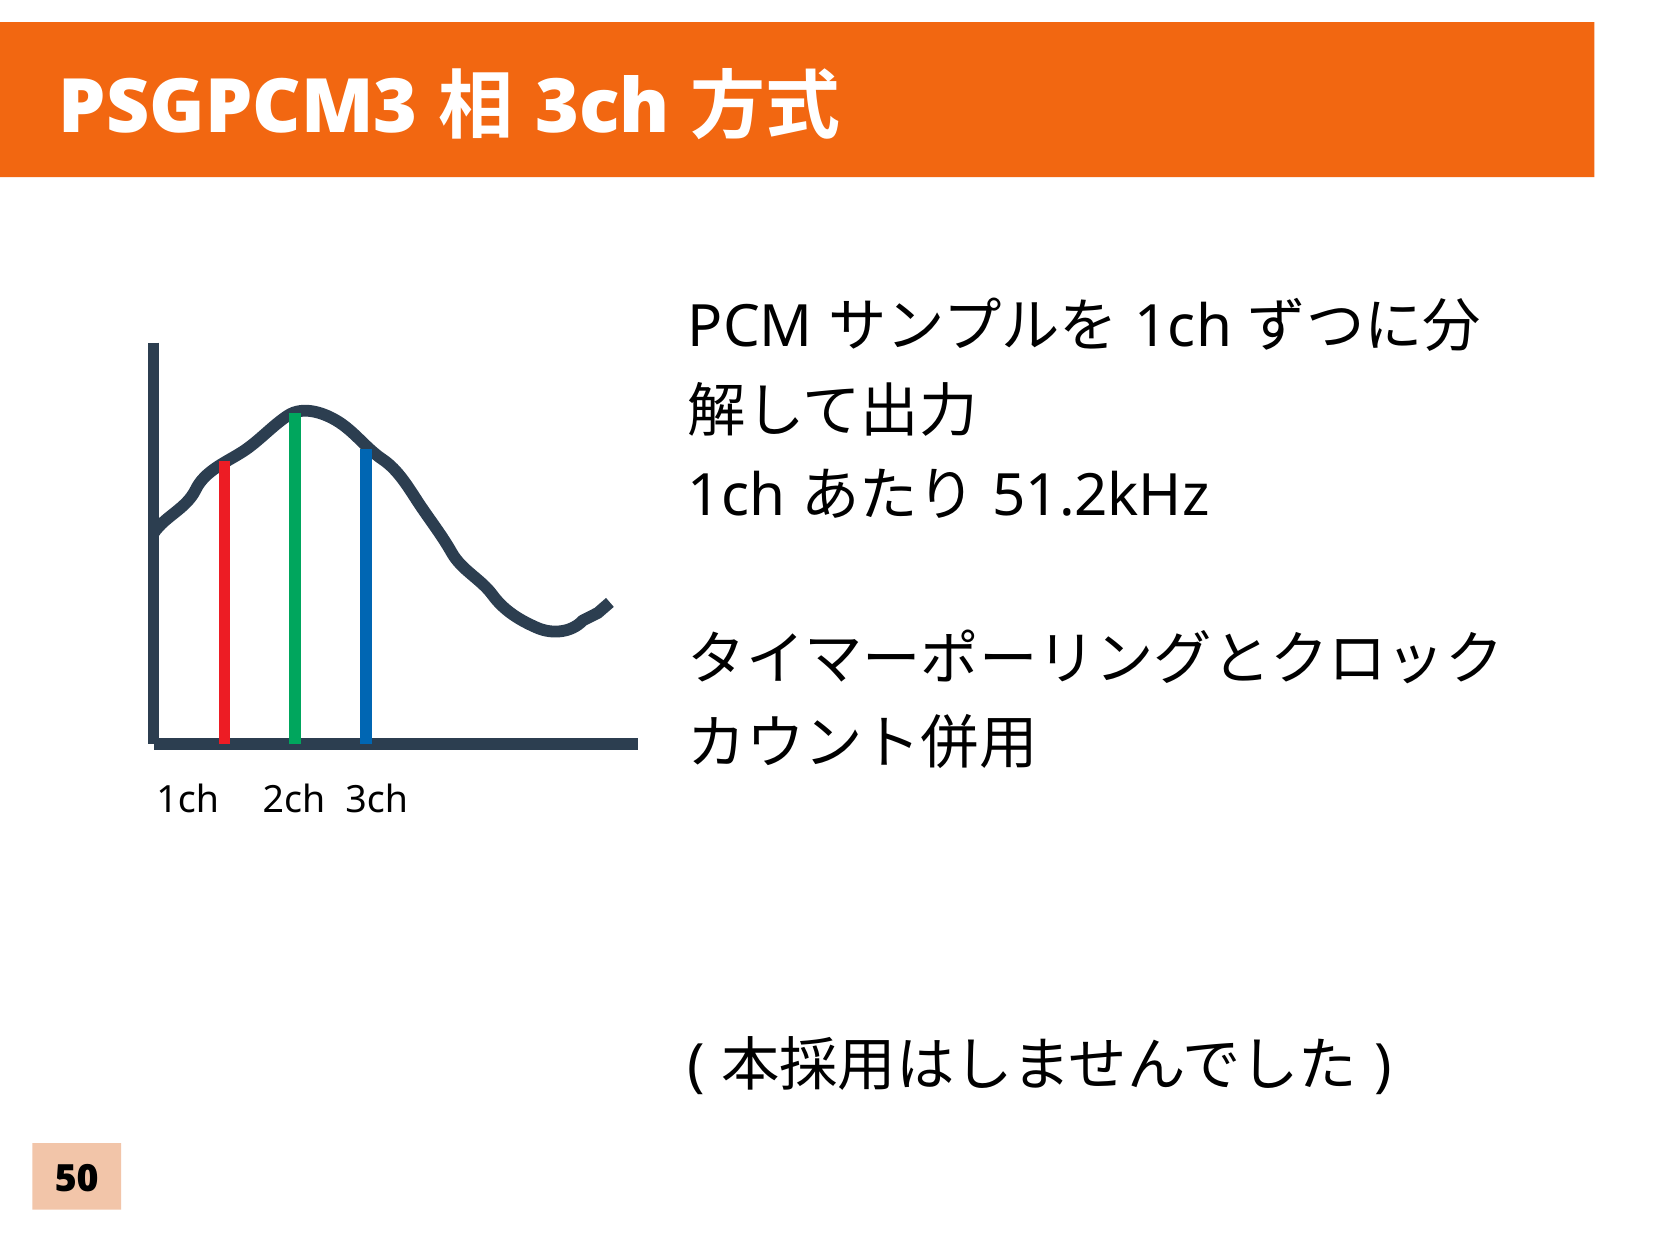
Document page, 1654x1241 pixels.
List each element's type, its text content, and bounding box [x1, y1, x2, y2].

text_box 1ch [141, 764, 237, 821]
text_box 3ch [330, 764, 426, 821]
title PSGPCM3相3ch方式 [59, 44, 1595, 156]
text_box 2ch [248, 764, 330, 821]
text_box PCMサンプルを1chずつに分解して出力 1chあたり51.2kHz タイマーポーリングとクロックカウント併用 (本採用はしませんでした) [673, 271, 1548, 1087]
